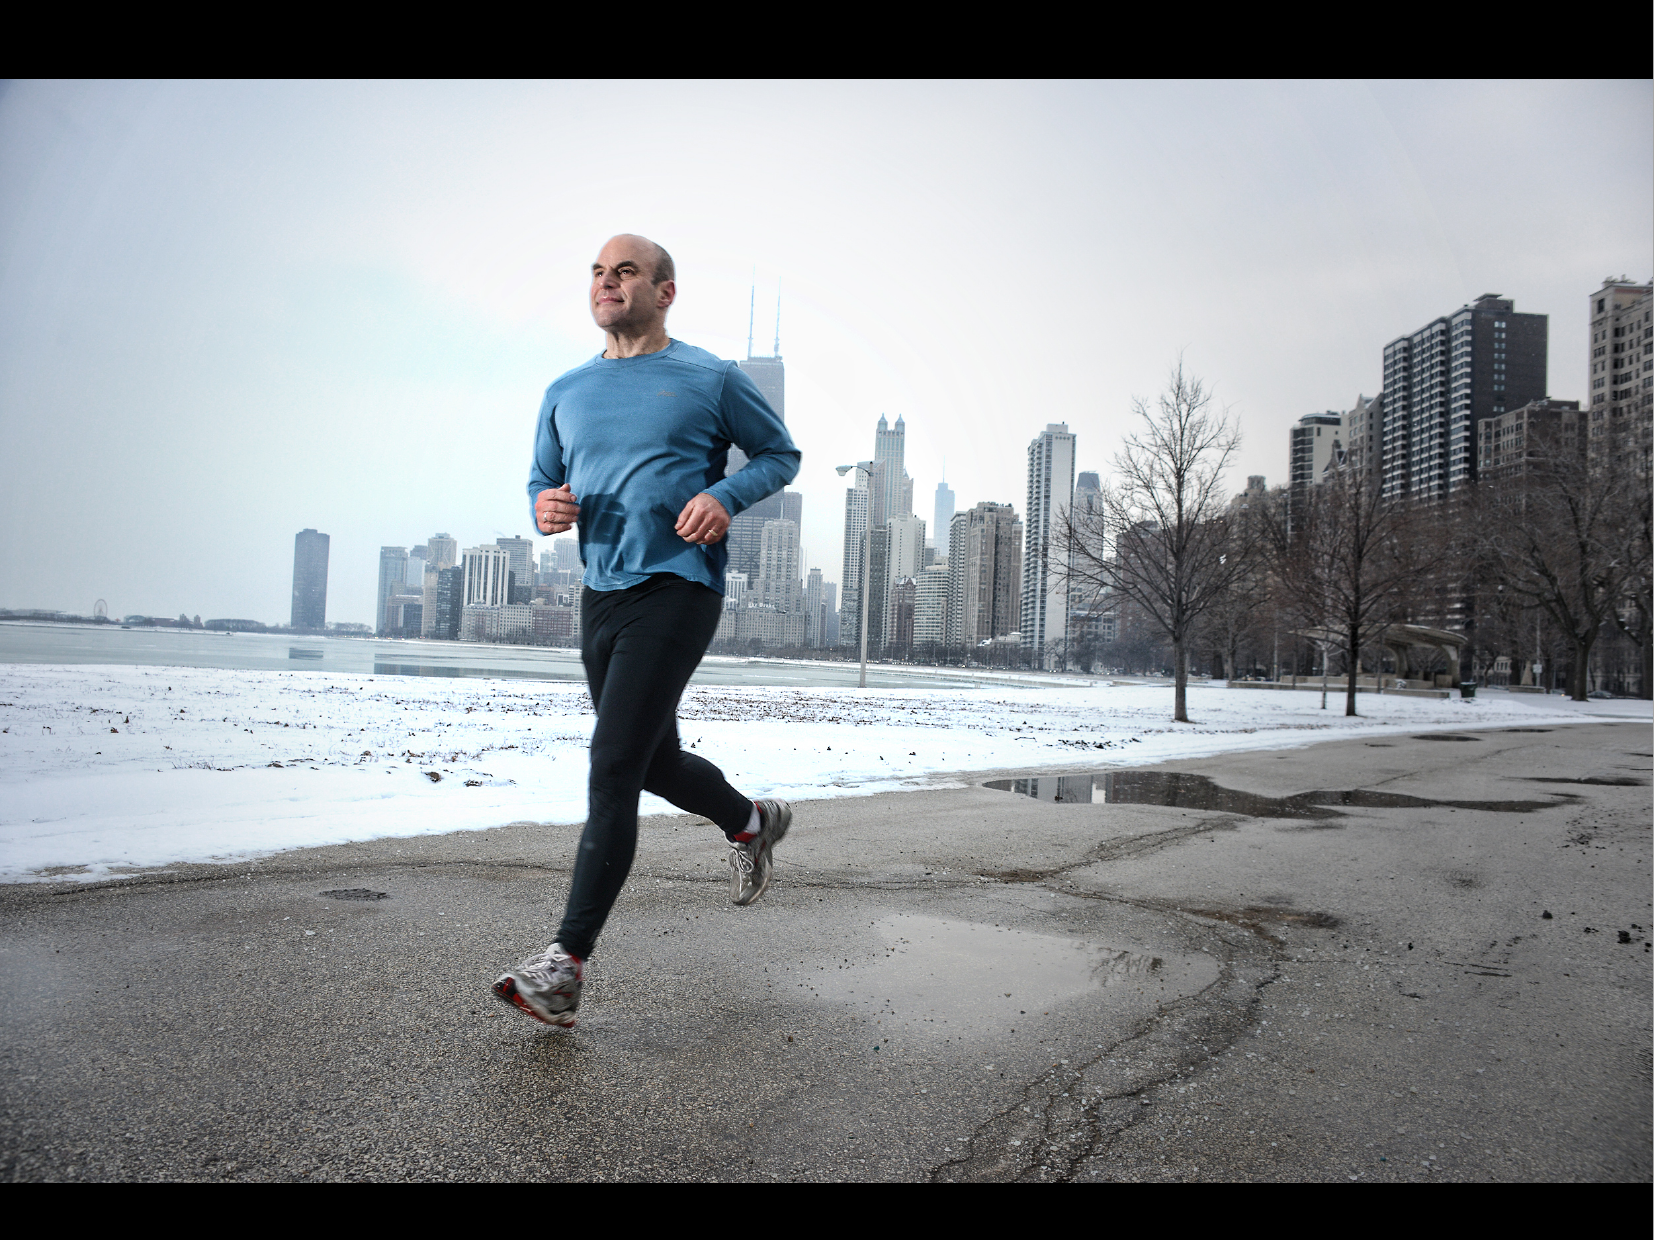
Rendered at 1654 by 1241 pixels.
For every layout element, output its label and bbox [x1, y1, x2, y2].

picture [0, 79, 1653, 1183]
